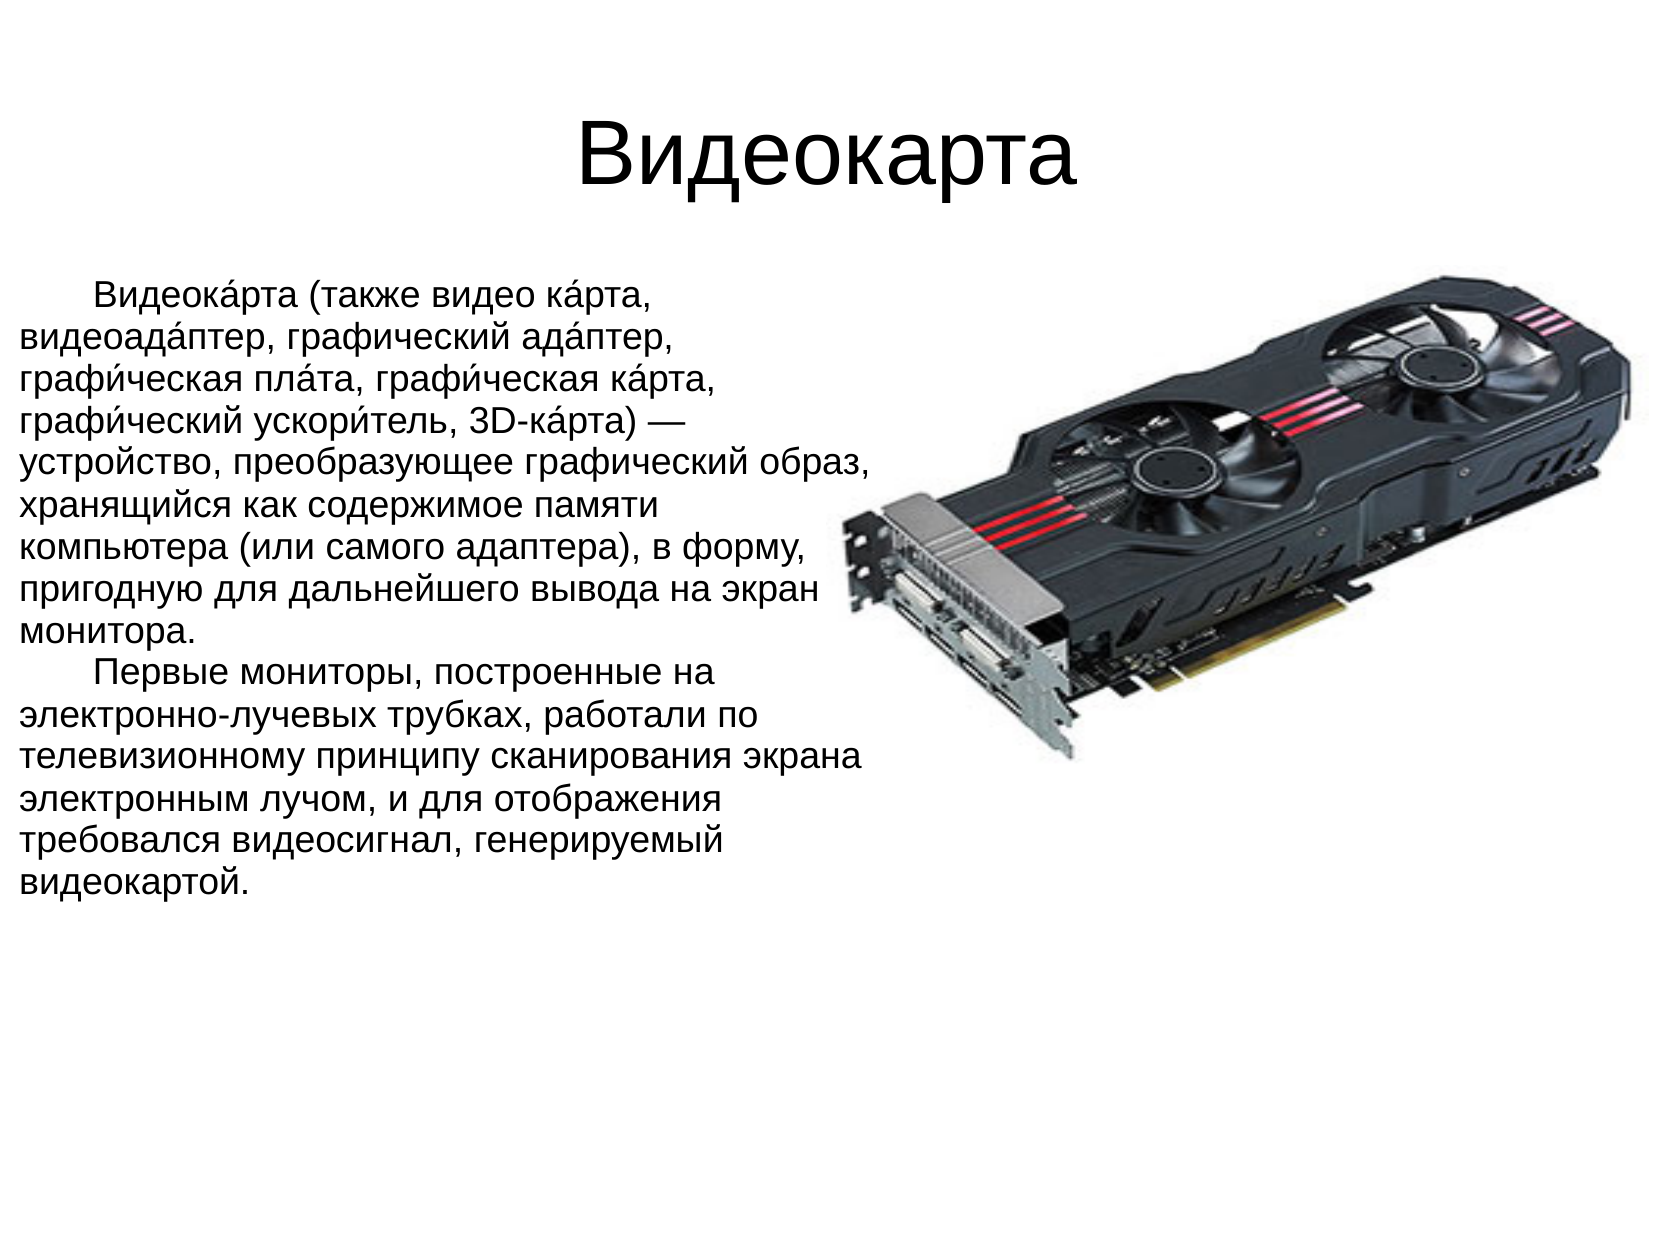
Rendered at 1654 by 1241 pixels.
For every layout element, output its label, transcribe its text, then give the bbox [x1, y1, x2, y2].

title Видеокарта [82, 49, 1571, 257]
picture [886, 265, 1649, 768]
text_box Видеока́рта (также видео ка́рта, видеоада́птер, графический ада́птер, графи́ческая пла́та, графи́ческая ка́рта, графи́ческий ускори́тель, 3D-ка́рта) — устройство, преобразующее графический образ, хранящийся как содержимое памяти компьютера (или самого адаптера), в форму, пригодную для дальнейшего вывода на экран монитора. Первые мониторы, построенные на электронно-лучевых трубках, работали по телевизионному принципу сканирования экрана электронным лучом, и для отображения требовался видеосигнал, генерируемый видеокартой. [4, 265, 886, 1182]
